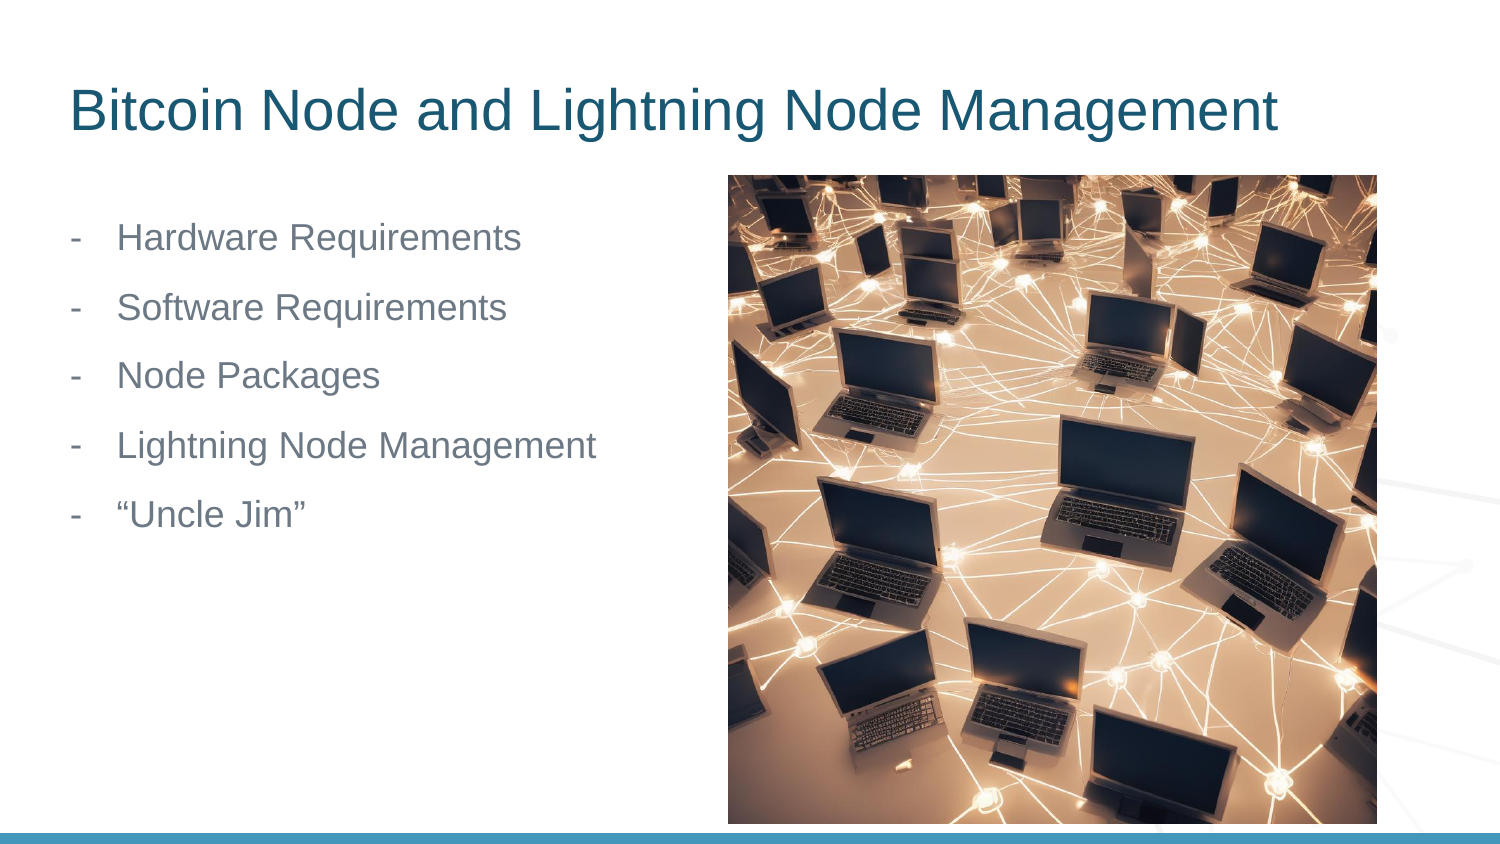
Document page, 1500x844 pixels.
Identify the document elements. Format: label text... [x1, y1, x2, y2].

title Bitcoin Node and Lightning Node Management [54, 70, 1446, 165]
list Hardware Requirements Software Requirements Node Packages Lightning Node Management “Uncle Jim” [54, 203, 623, 750]
picture [728, 175, 1377, 824]
